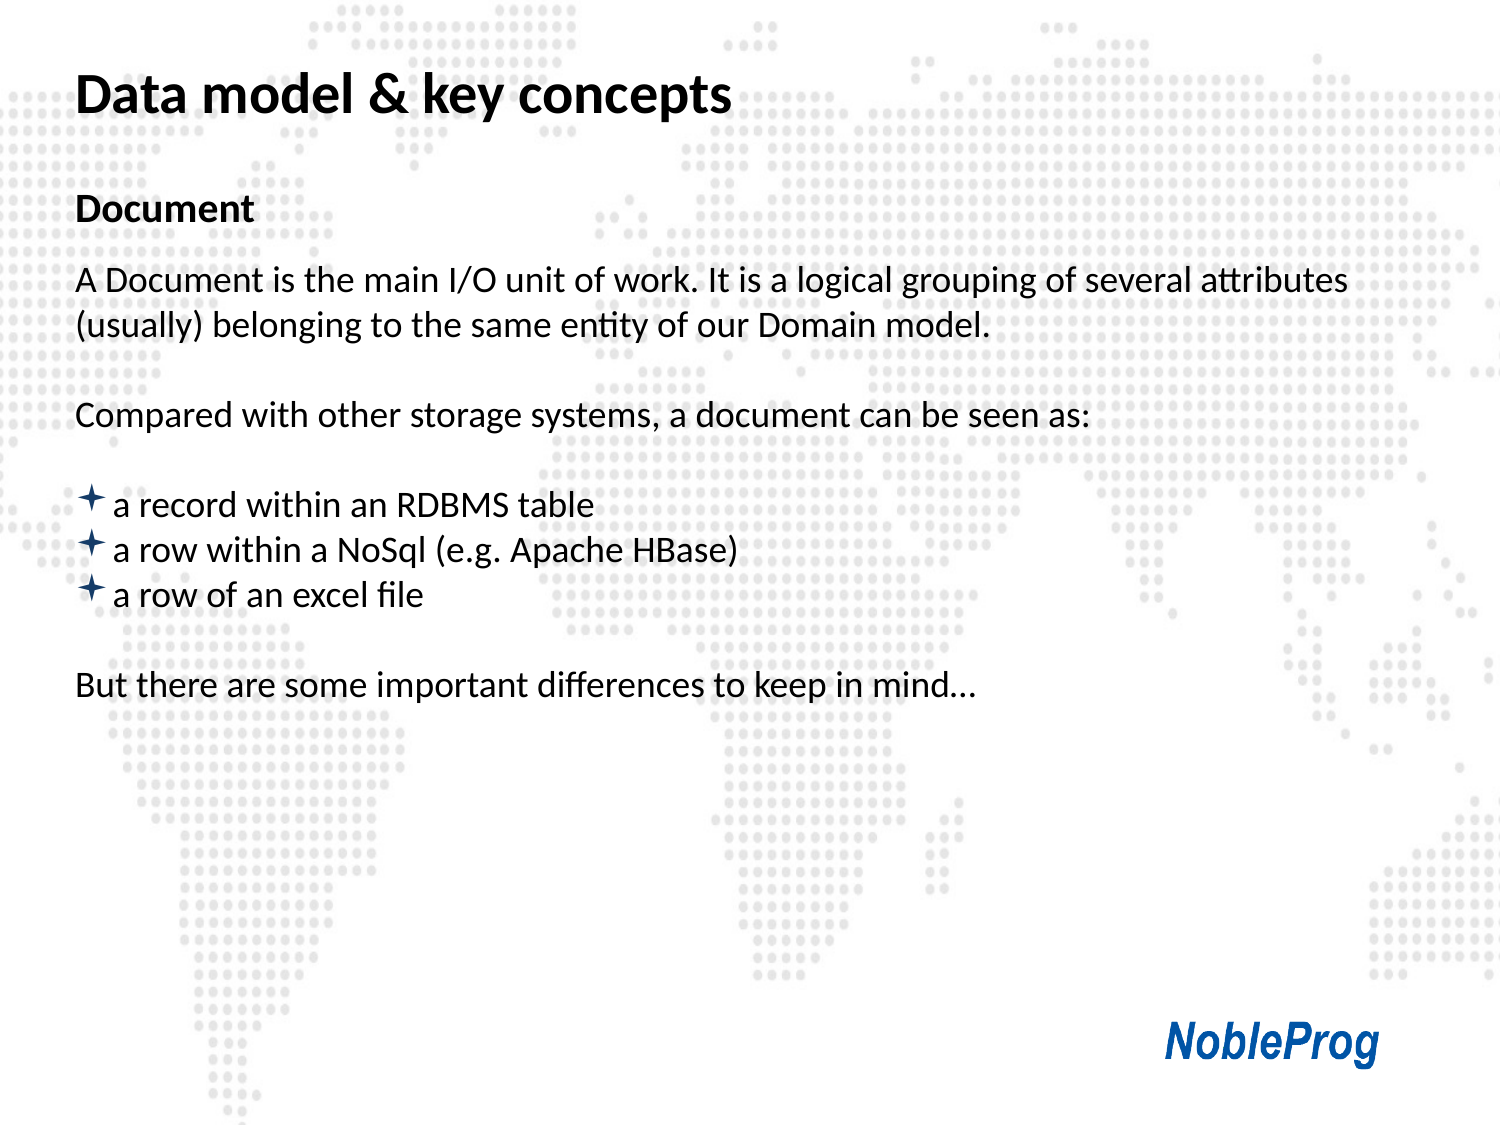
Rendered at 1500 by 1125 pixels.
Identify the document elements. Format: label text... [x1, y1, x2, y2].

text_box A Document is the main I/O unit of work. It is a logical grouping of several attributes (usually) belonging to the same entity of our Domain model. Compared with other storage systems, a document can be seen as: a record within an RDBMS table a row within a NoSql (e.g. Apache HBase) a row of an excel file But there are some important differences to keep in mind… [75, 255, 1425, 795]
text_box Document [75, 180, 1425, 255]
text_box Data model & key concepts [75, 55, 1425, 180]
picture [0, 0, 1500, 1125]
